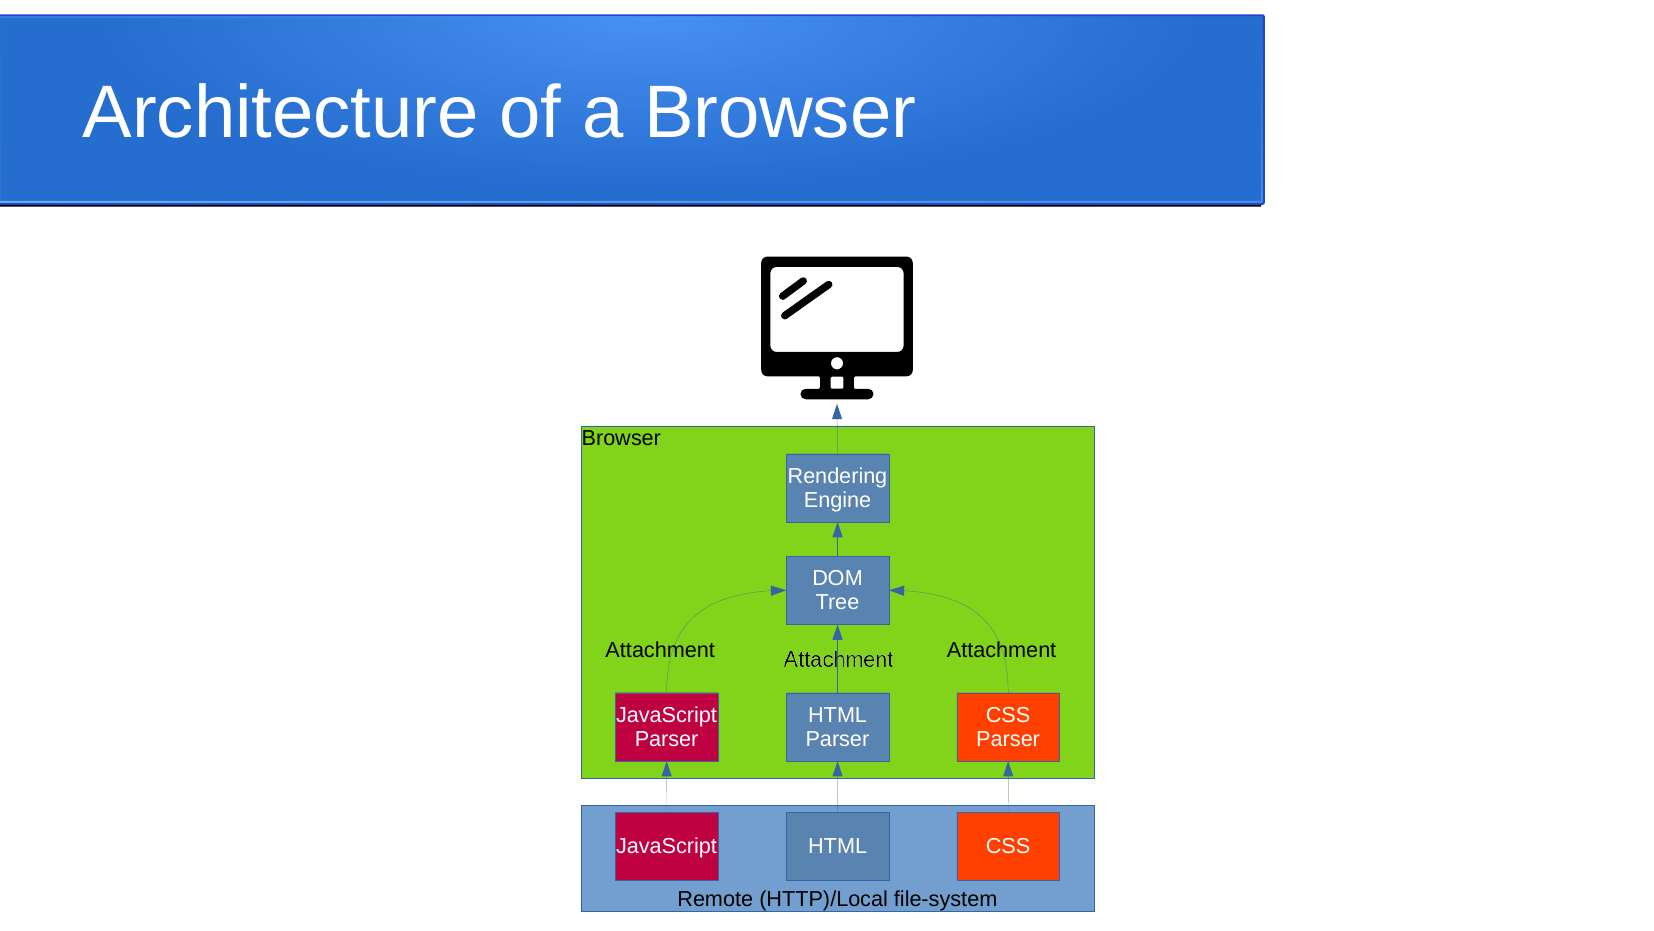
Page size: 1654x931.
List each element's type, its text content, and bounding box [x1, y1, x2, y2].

chart [107, 224, 1546, 931]
title Architecture of a Browser [82, 35, 1235, 189]
